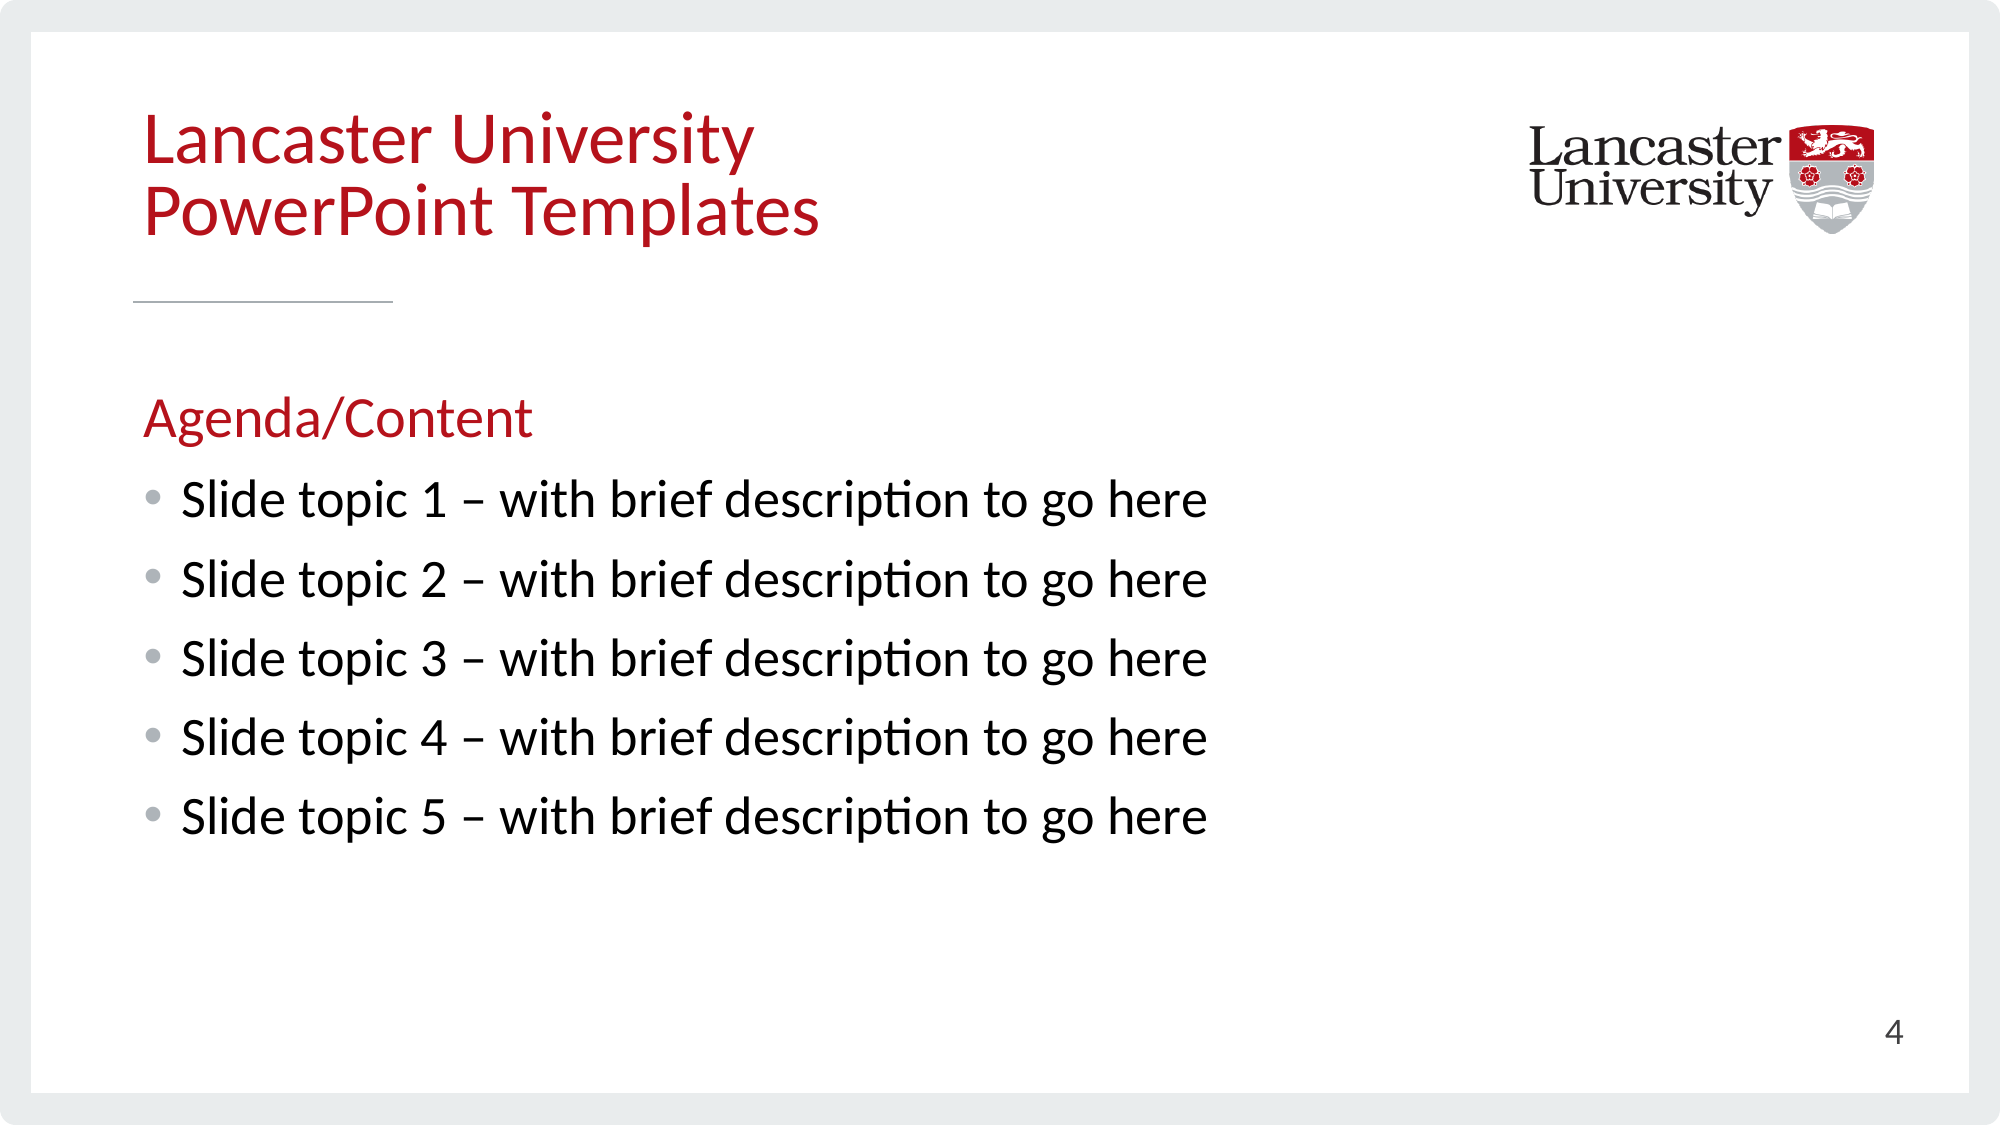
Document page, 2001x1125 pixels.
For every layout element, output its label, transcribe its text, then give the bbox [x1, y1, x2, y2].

title Lancaster University PowerPoint Templates [128, 78, 1482, 279]
list Agenda/Content Slide topic 1 – with brief description to go here Slide topic 2 – with brief description to go here Slide topic 3 – with brief description to go here Slide topic 4 – with brief description to go here Slide topic 5 – with brief description to go here [128, 379, 1738, 1014]
slide_number <number> [1468, 999, 1919, 1060]
